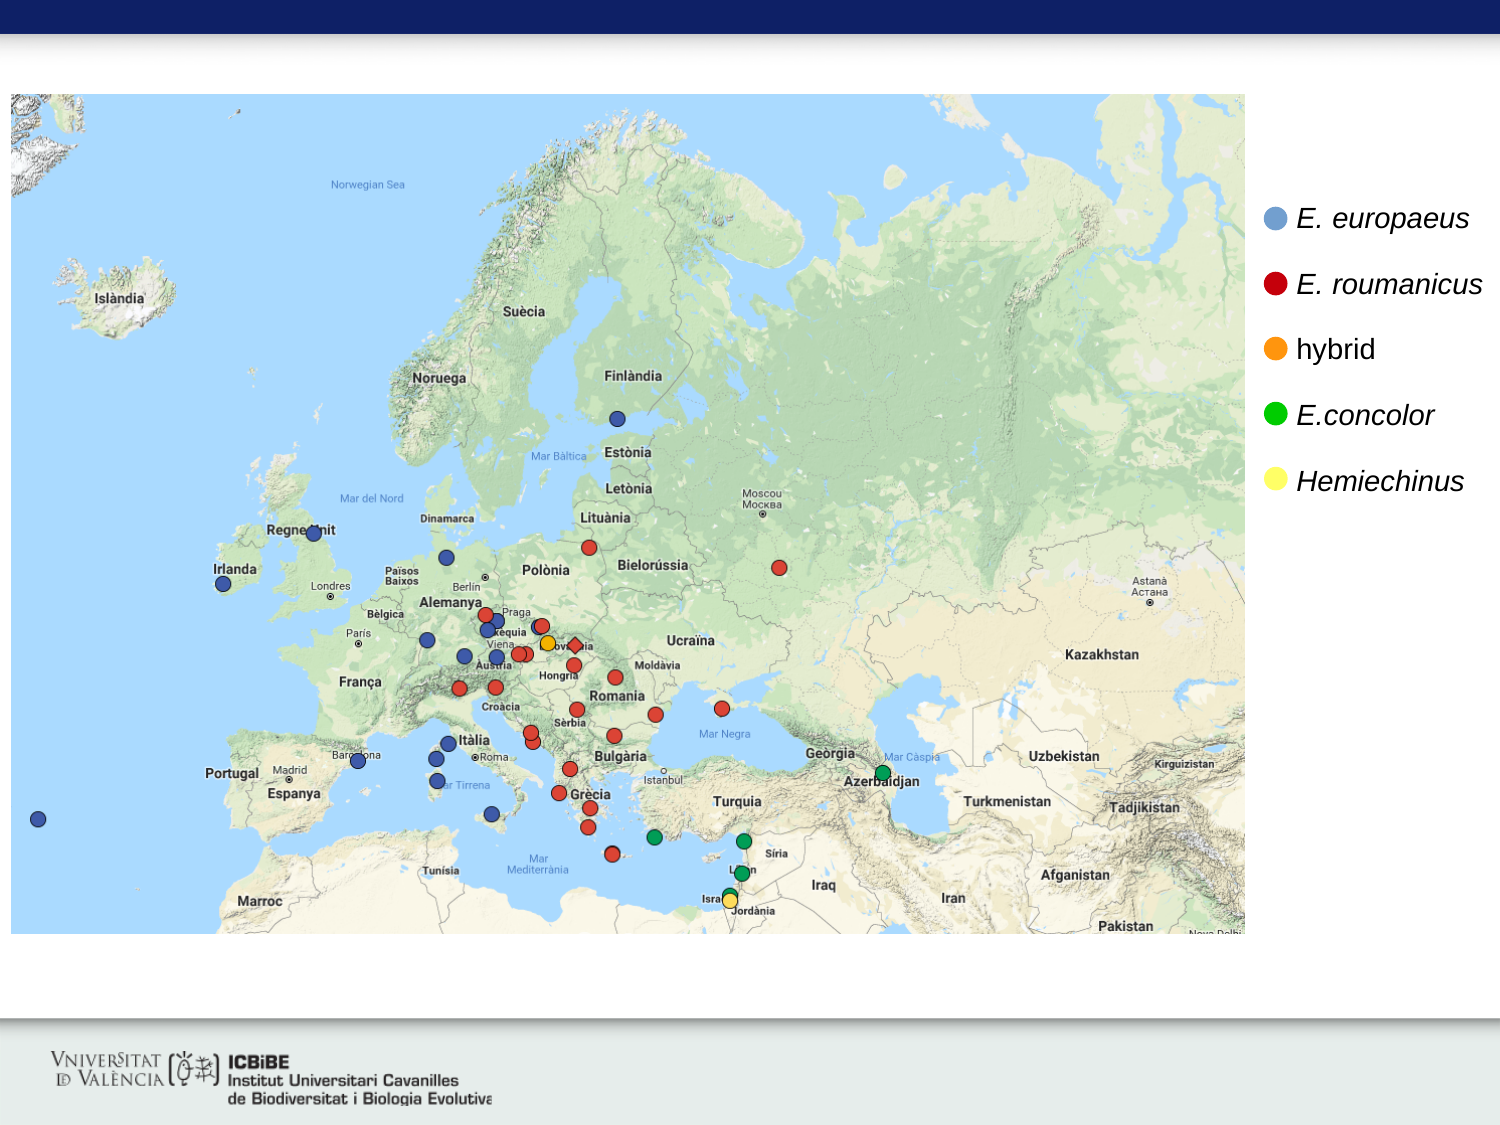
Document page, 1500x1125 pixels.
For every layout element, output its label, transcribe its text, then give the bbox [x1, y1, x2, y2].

picture [0, 0, 1500, 934]
text_box [1263, 206, 1288, 231]
text_box [1264, 466, 1288, 491]
text_box [1263, 336, 1288, 361]
text_box [1263, 401, 1288, 426]
text_box [1263, 271, 1288, 296]
picture [0, 1018, 1500, 1125]
text_box E. europaeus E. roumanicus hybrid E.concolor Hemiechinus [1281, 194, 1499, 505]
